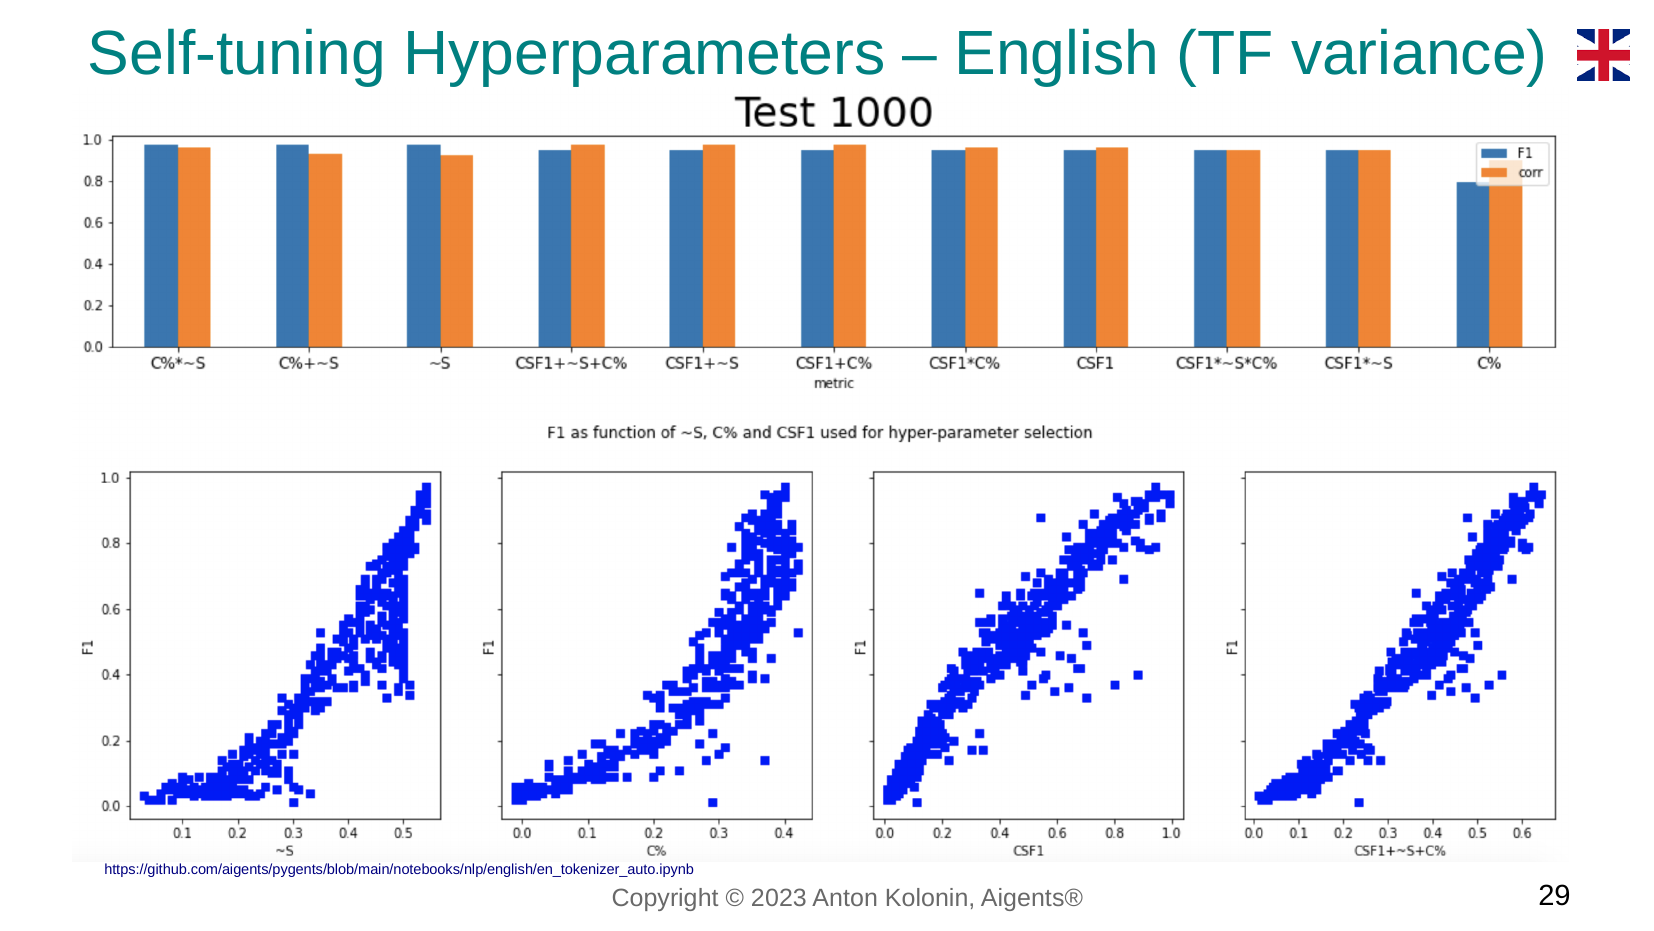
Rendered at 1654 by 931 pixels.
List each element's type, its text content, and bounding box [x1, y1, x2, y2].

text_box https://github.com/aigents/pygents/blob/main/notebooks/nlp/english/en_tokenizer_auto.ipynb [89, 853, 709, 886]
picture [1577, 29, 1630, 81]
text_box Self-tuning Hyperparameters – English (TF variance) [0, 0, 1630, 106]
picture [72, 87, 1569, 862]
